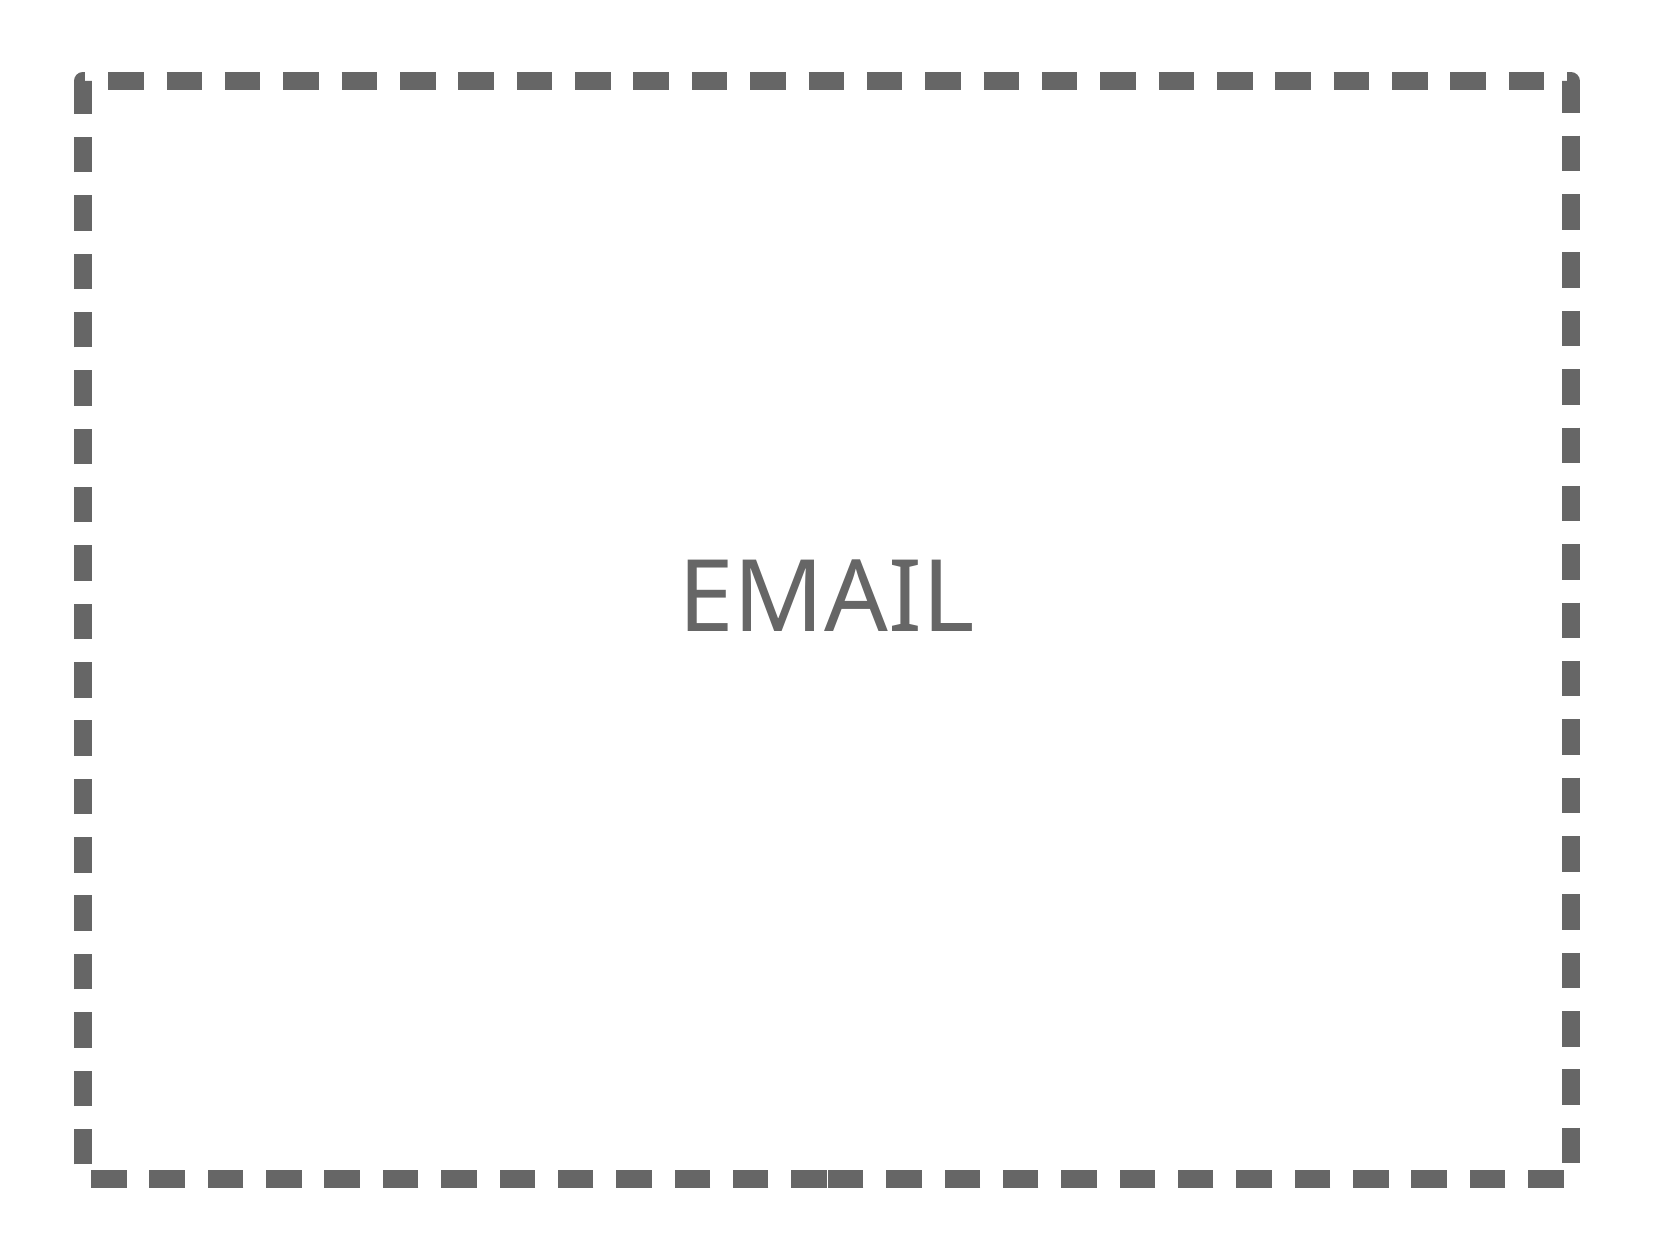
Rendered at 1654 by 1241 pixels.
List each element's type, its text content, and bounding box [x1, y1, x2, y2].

subtitle EMAIL [82, 81, 1571, 1179]
